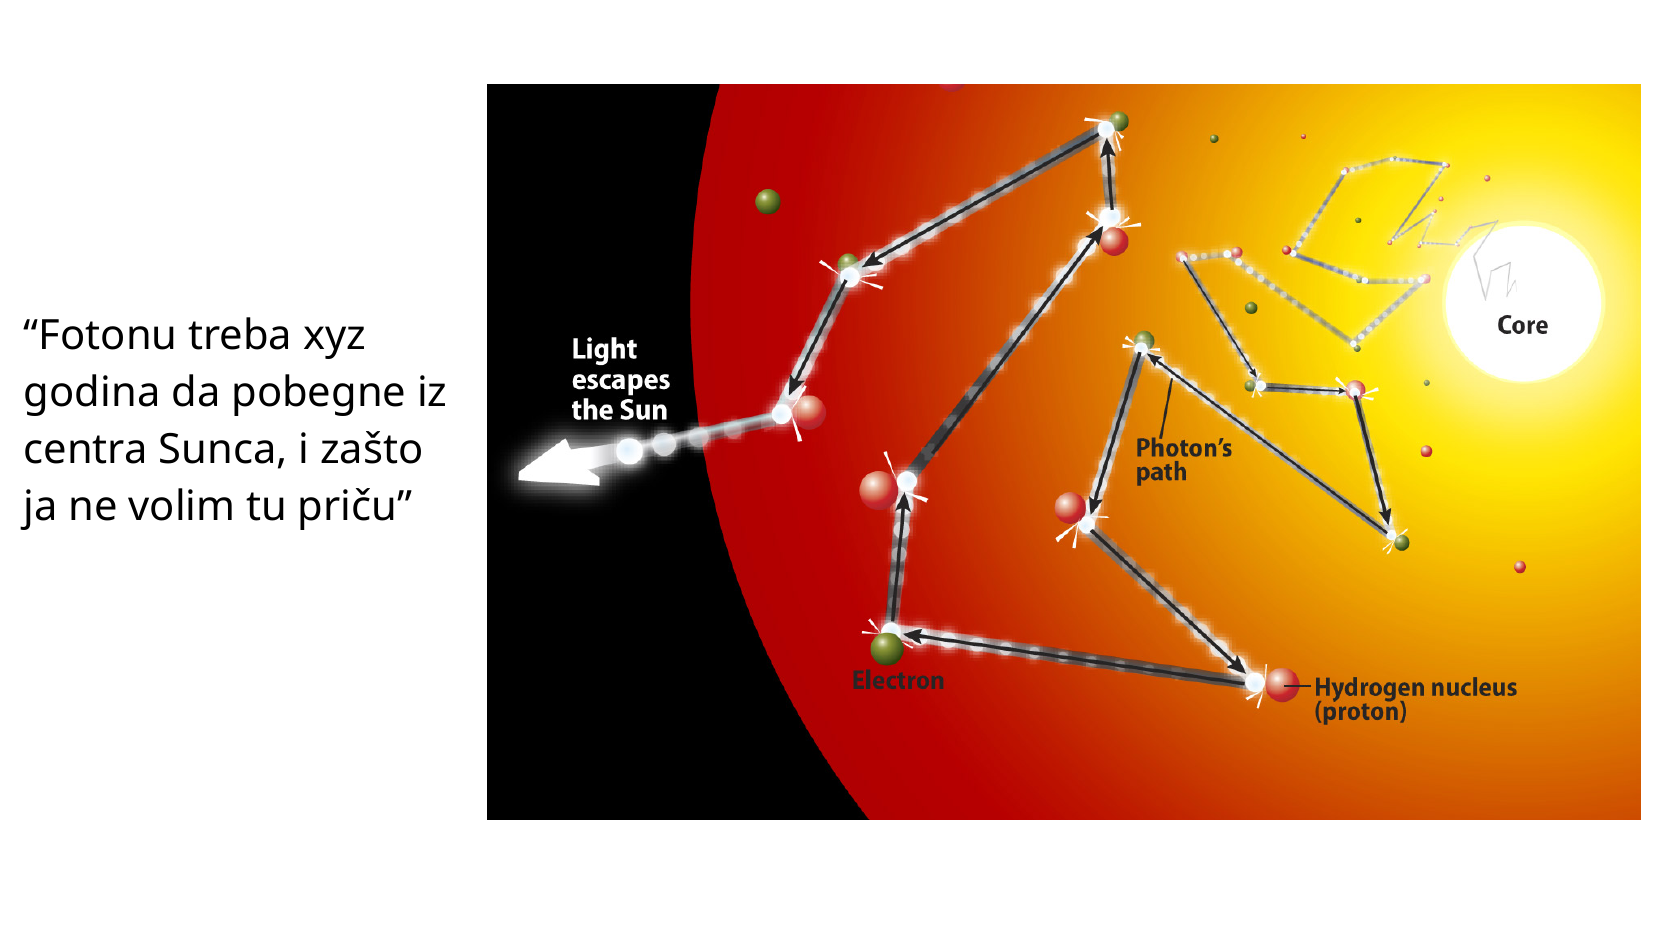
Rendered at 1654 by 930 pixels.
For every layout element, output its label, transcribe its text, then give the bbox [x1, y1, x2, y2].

picture [487, 84, 1641, 820]
list “Fotonu treba xyz godina da pobegne iz centra Sunca, i zašto ja ne volim tu priču” [23, 304, 451, 600]
